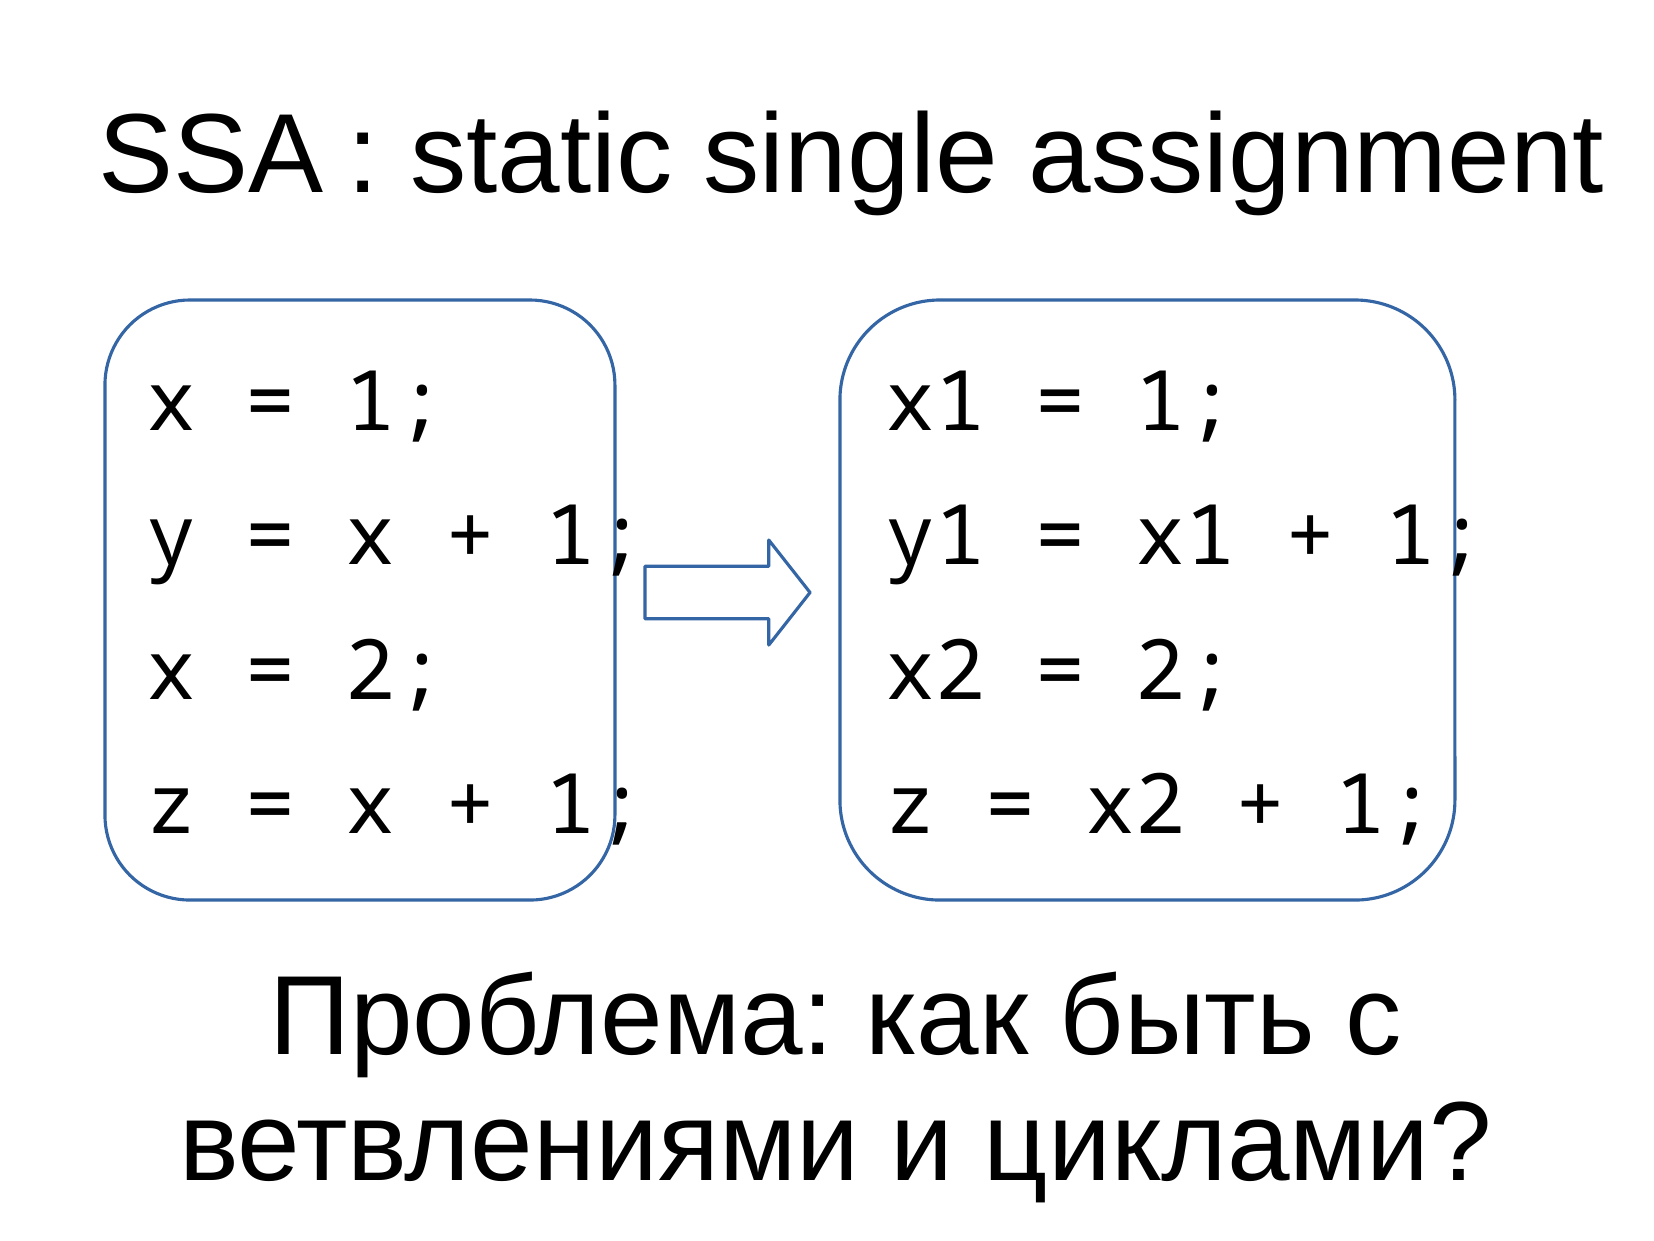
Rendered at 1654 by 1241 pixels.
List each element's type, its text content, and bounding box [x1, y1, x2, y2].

text_box x = 1; y = x + 1; x = 2; z = x + 1; [104, 300, 615, 901]
text_box x1 = 1; y1 = x1 + 1; x2 = 2; z = x2 + 1; [839, 300, 1455, 901]
title SSA : static single assignment [82, 49, 1621, 257]
text_box [645, 540, 811, 646]
title Проблема: как быть с ветвлениями и циклами? [67, 952, 1606, 1205]
